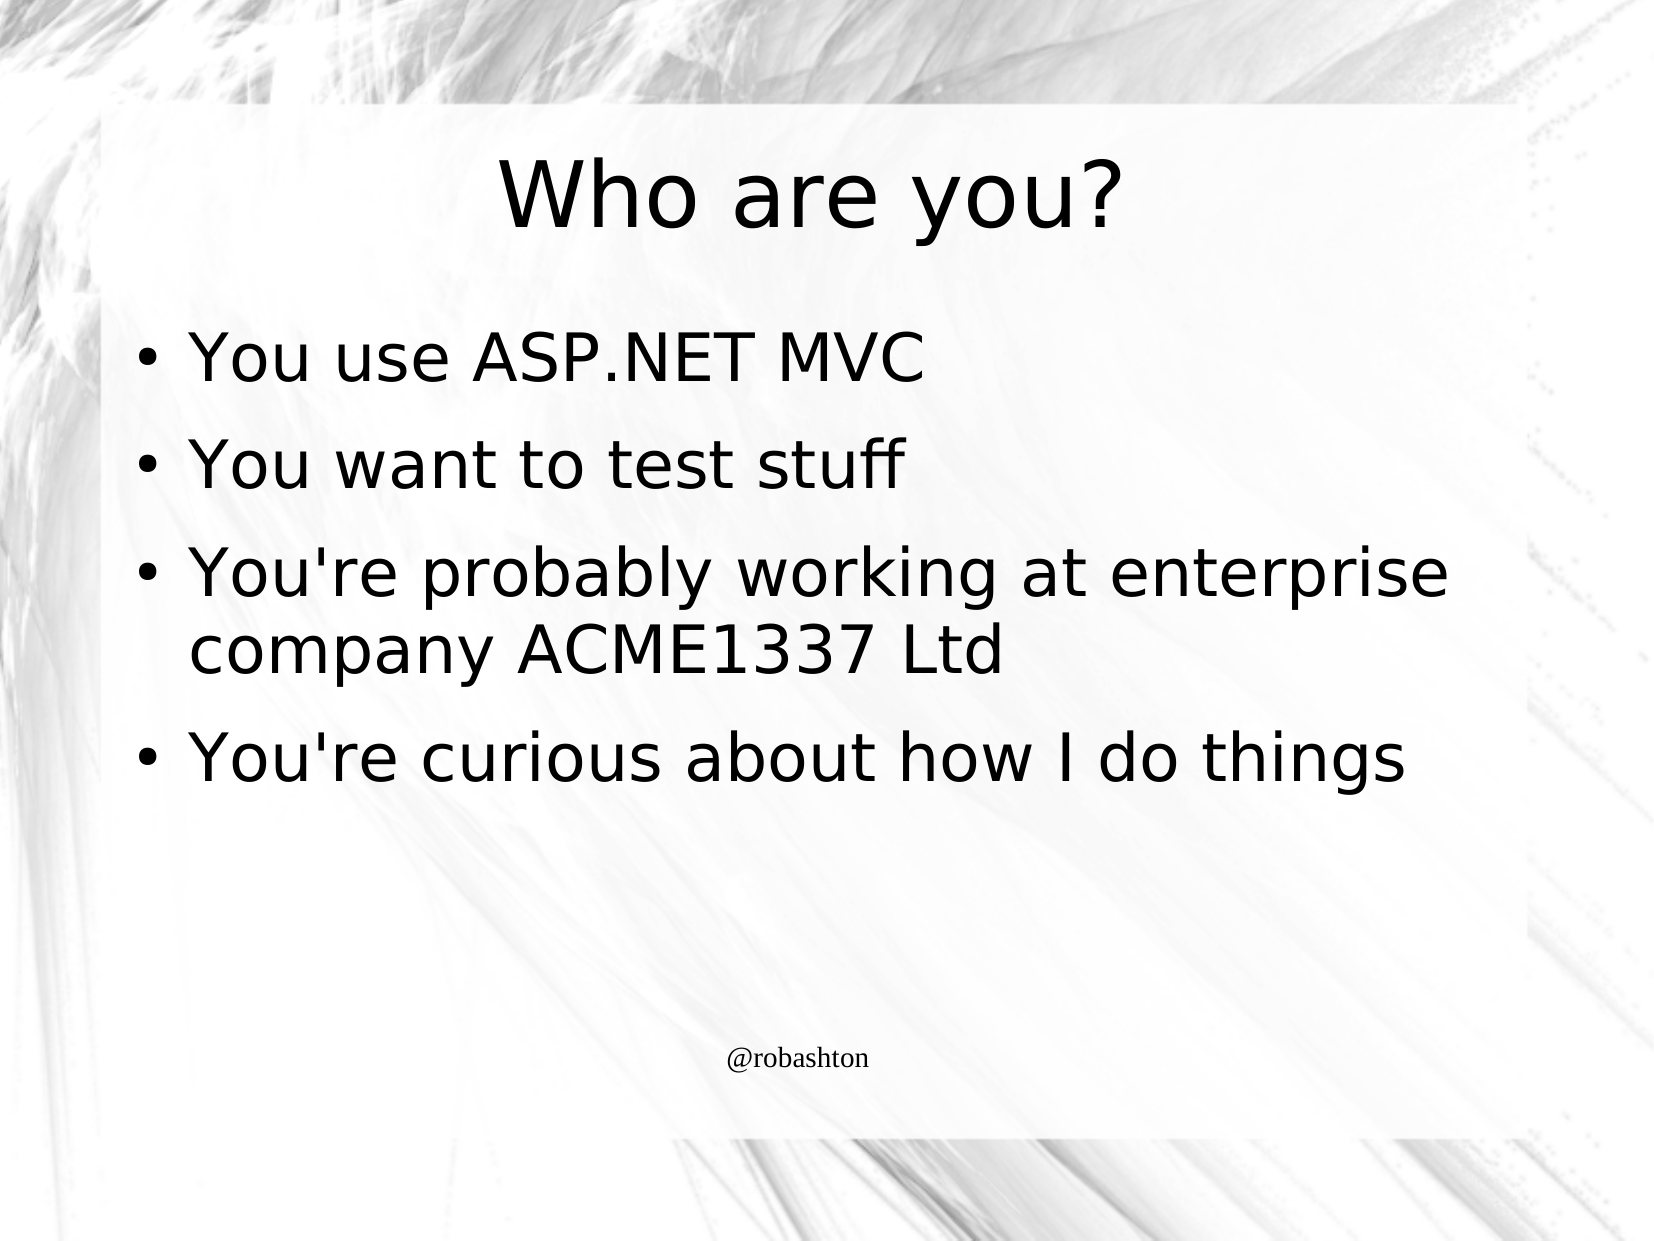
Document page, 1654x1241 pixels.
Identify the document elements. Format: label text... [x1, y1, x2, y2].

list You use ASP.NET MVC You want to test stuff You're probably working at enterprise company ACME1337 Ltd You're curious about how I do things [118, 319, 1571, 1040]
title Who are you? [118, 112, 1506, 281]
picture [0, 0, 1654, 1241]
